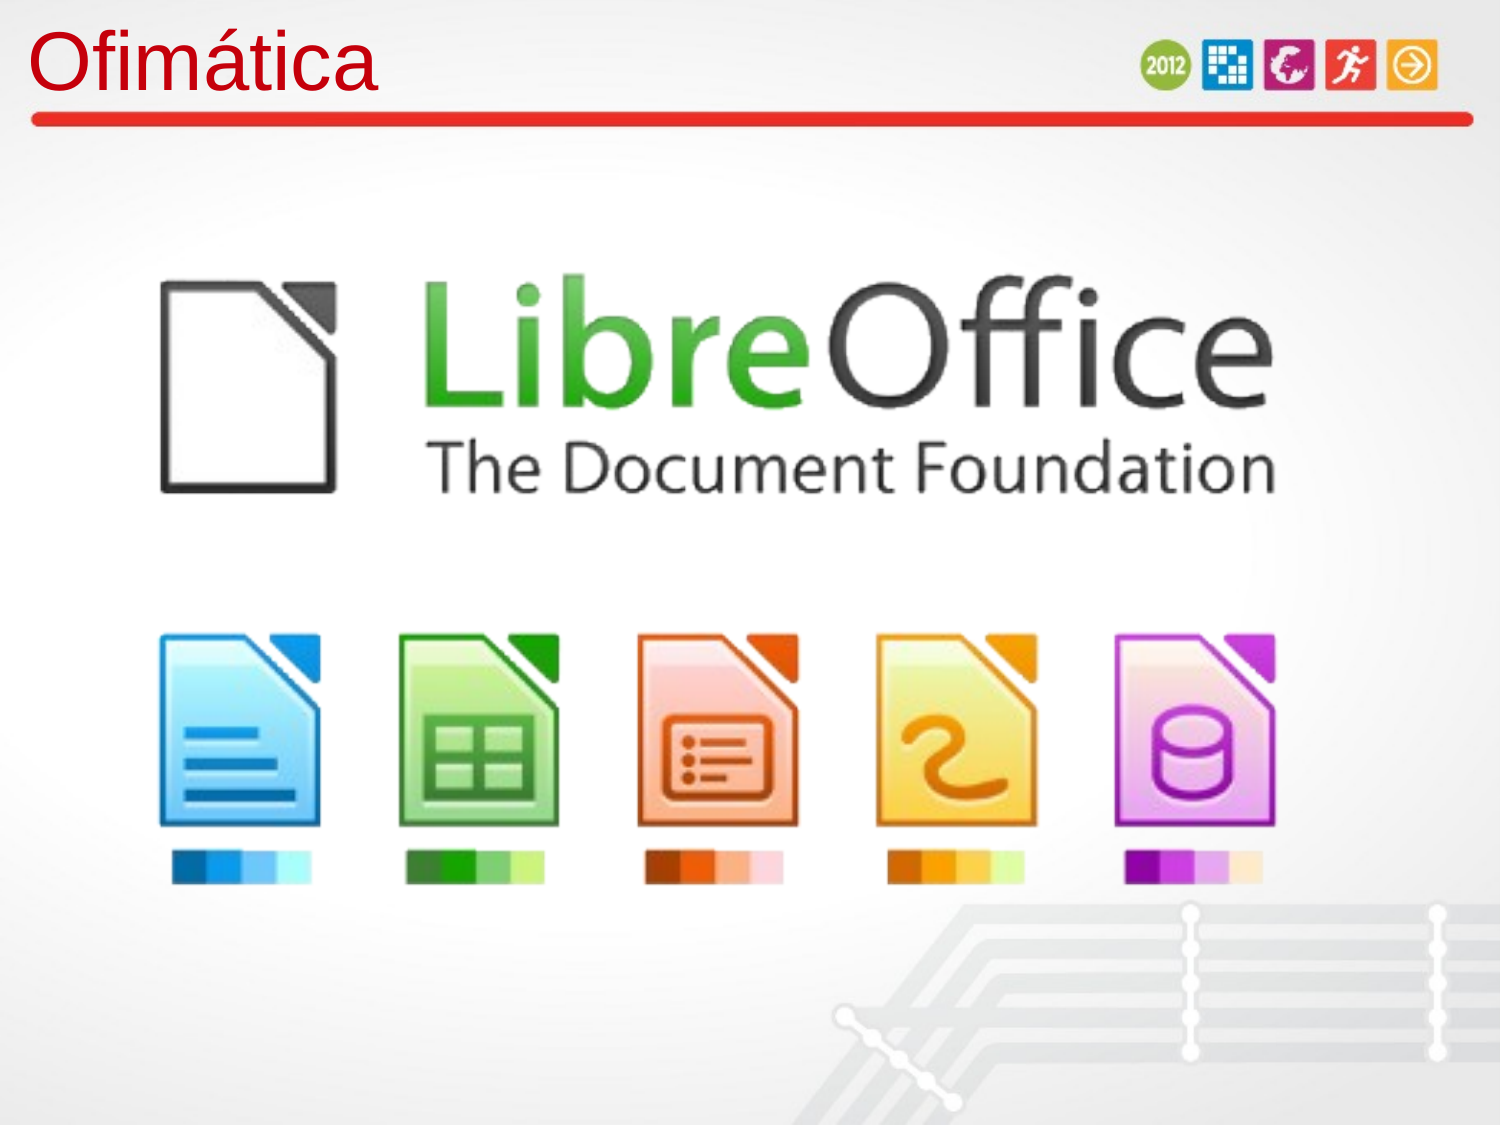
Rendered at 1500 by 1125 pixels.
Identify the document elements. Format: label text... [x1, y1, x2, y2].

picture [0, 0, 1500, 1125]
title Ofimática [12, 0, 976, 121]
